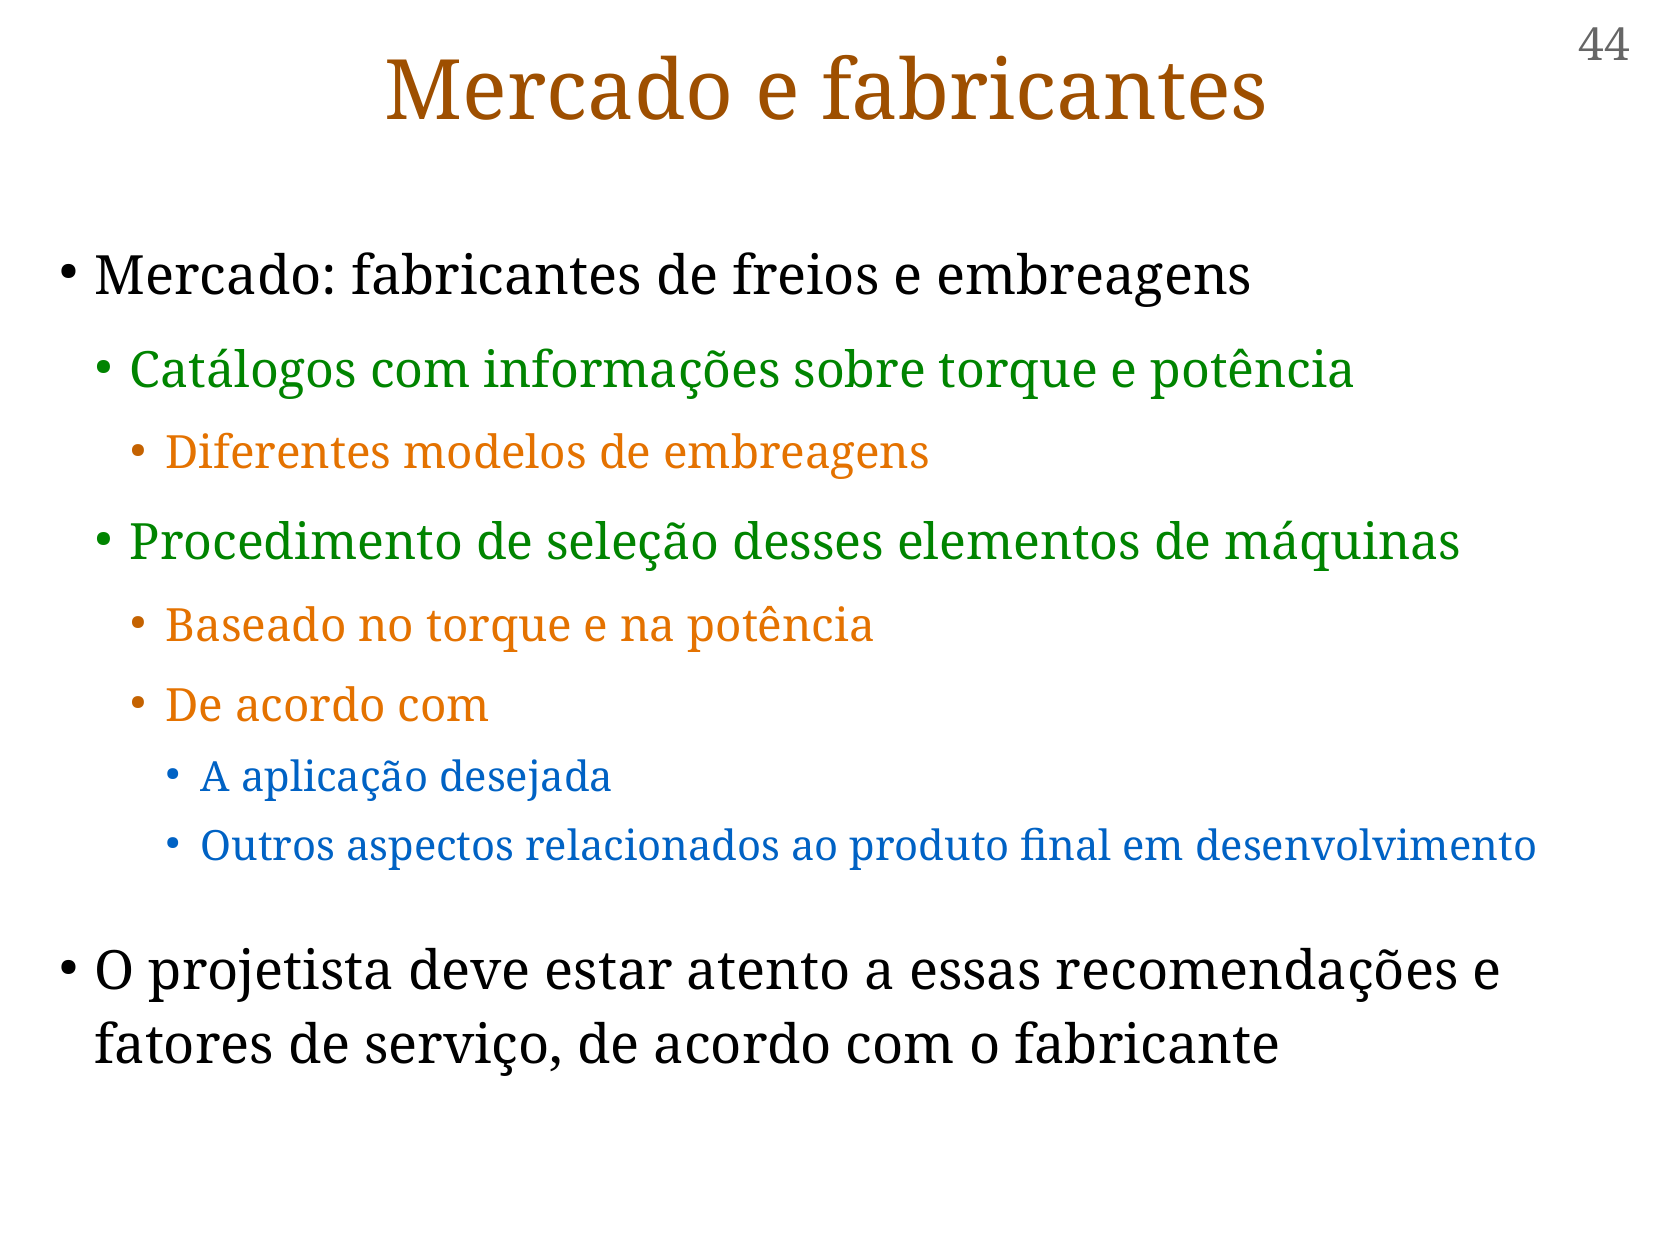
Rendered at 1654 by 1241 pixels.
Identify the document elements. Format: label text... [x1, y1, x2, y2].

title Mercado e fabricantes [59, 29, 1595, 148]
list Mercado: fabricantes de freios e embreagens Catálogos com informações sobre torque e potência Diferentes modelos de embreagens Procedimento de seleção desses elementos de máquinas Baseado no torque e na potência De acordo com A aplicação desejada Outros aspectos relacionados ao produto final em desenvolvimento O projetista deve estar atento a essas recomendações e fatores de serviço, de acordo com o fabricante [59, 236, 1595, 1211]
